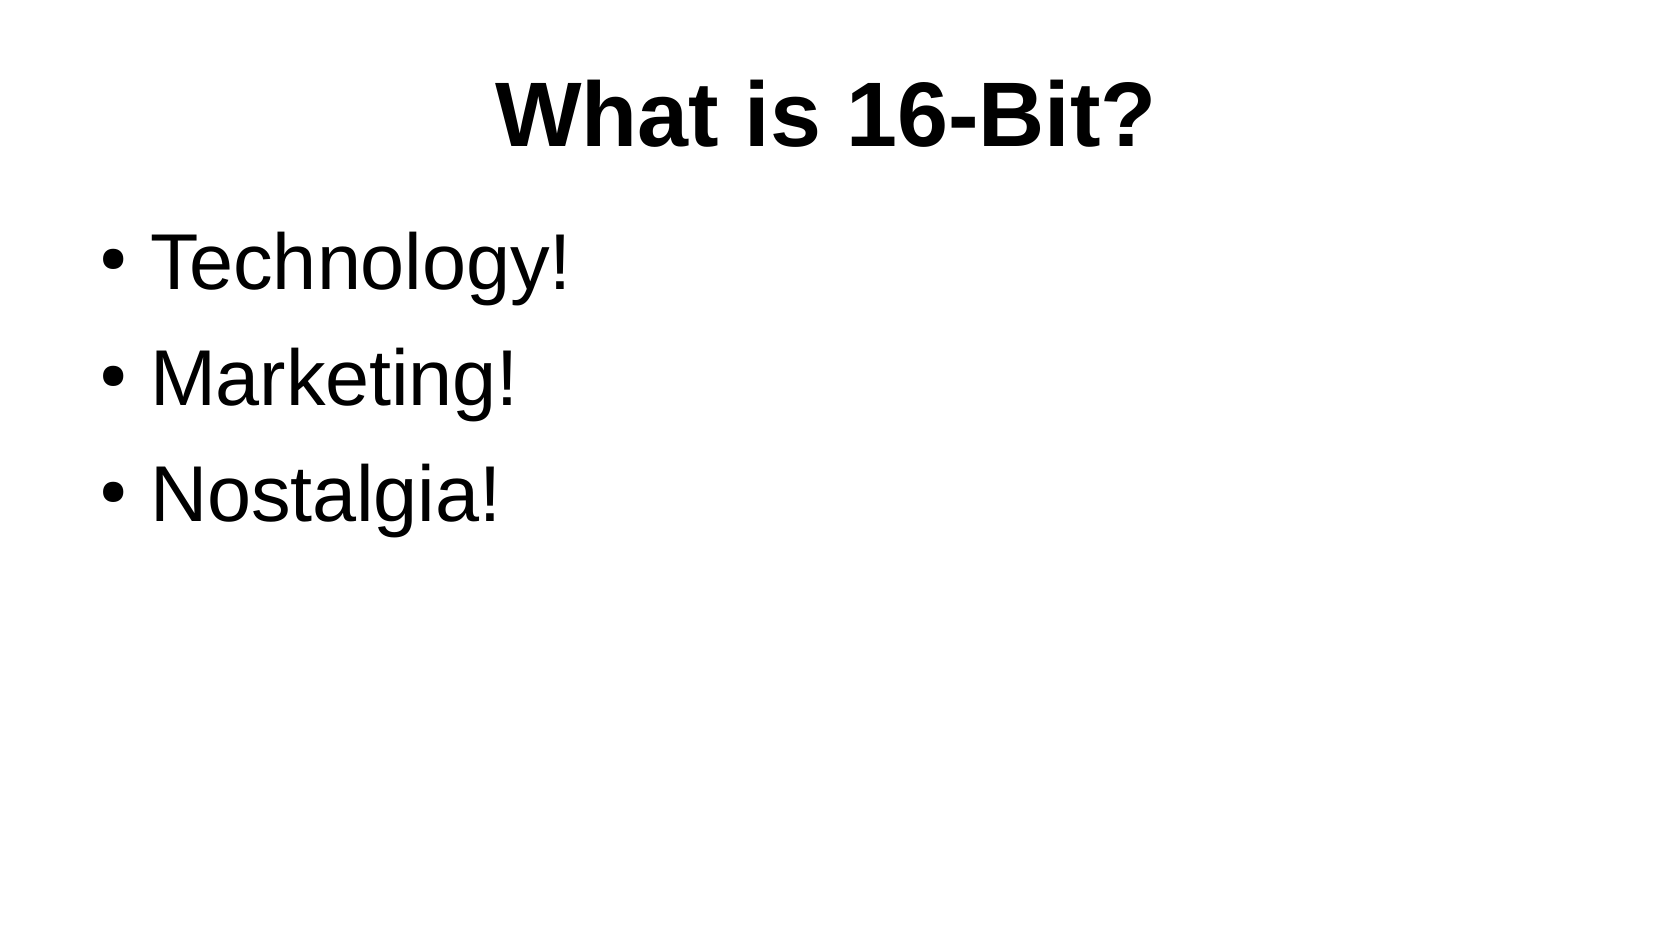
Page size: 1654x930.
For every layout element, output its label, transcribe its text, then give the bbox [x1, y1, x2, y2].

title What is 16-Bit? [82, 37, 1571, 193]
list Technology! Marketing! Nostalgia! [82, 217, 1571, 541]
